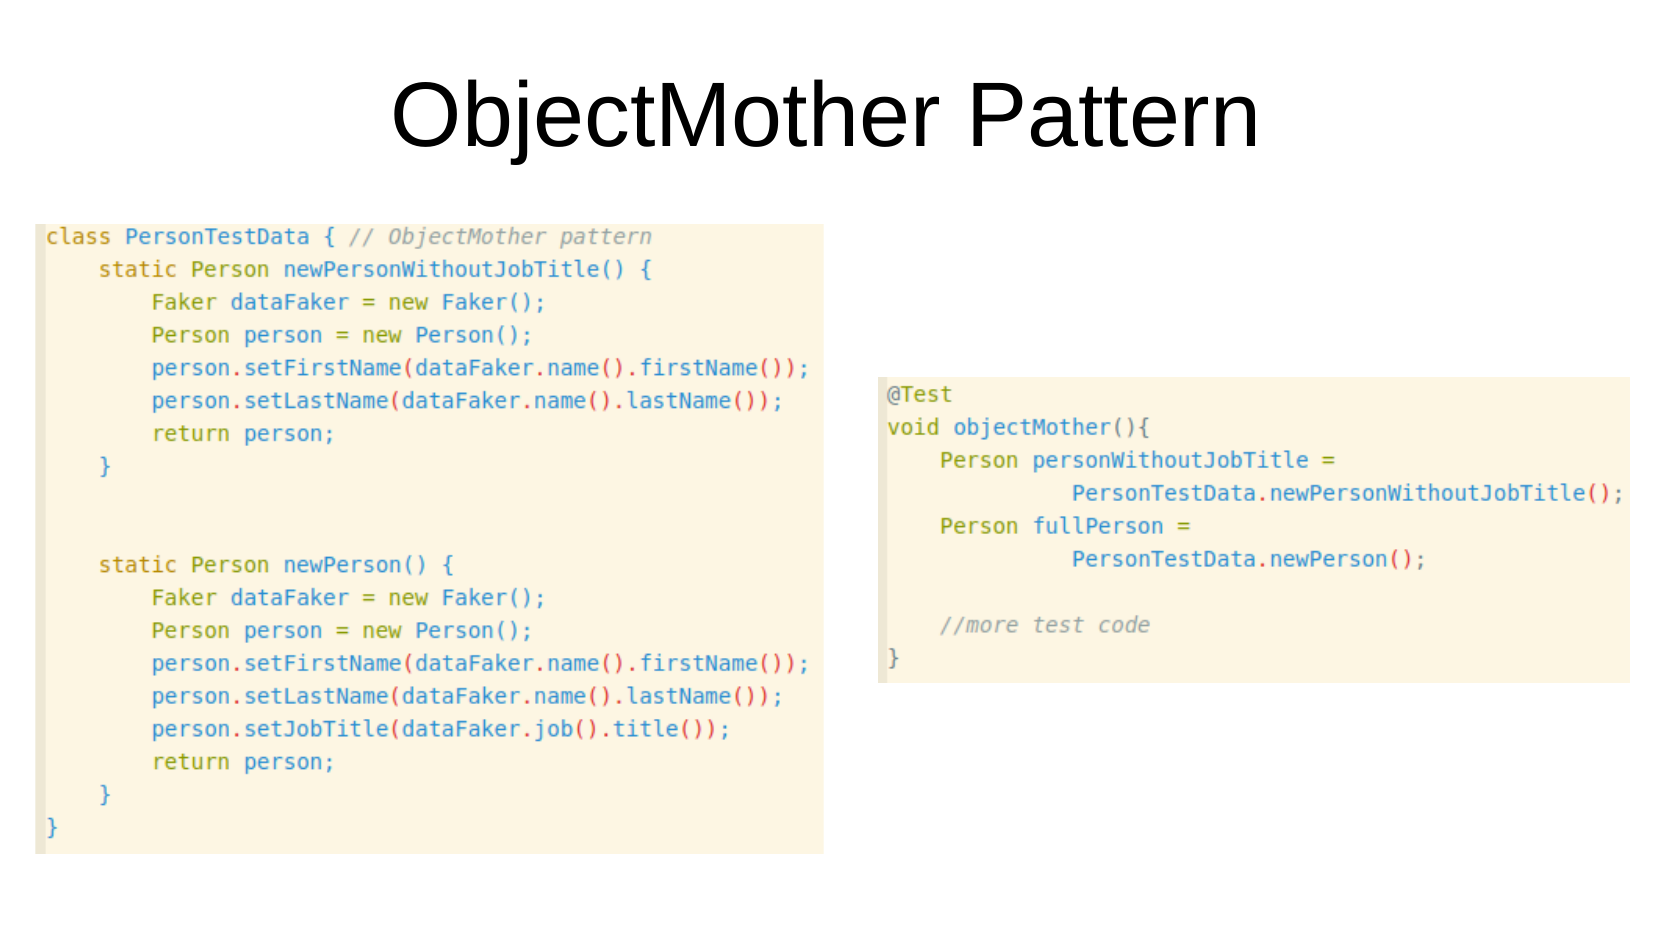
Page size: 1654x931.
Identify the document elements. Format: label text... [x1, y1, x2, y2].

picture [35, 224, 824, 855]
title ObjectMother Pattern [82, 37, 1571, 193]
picture [878, 377, 1630, 683]
